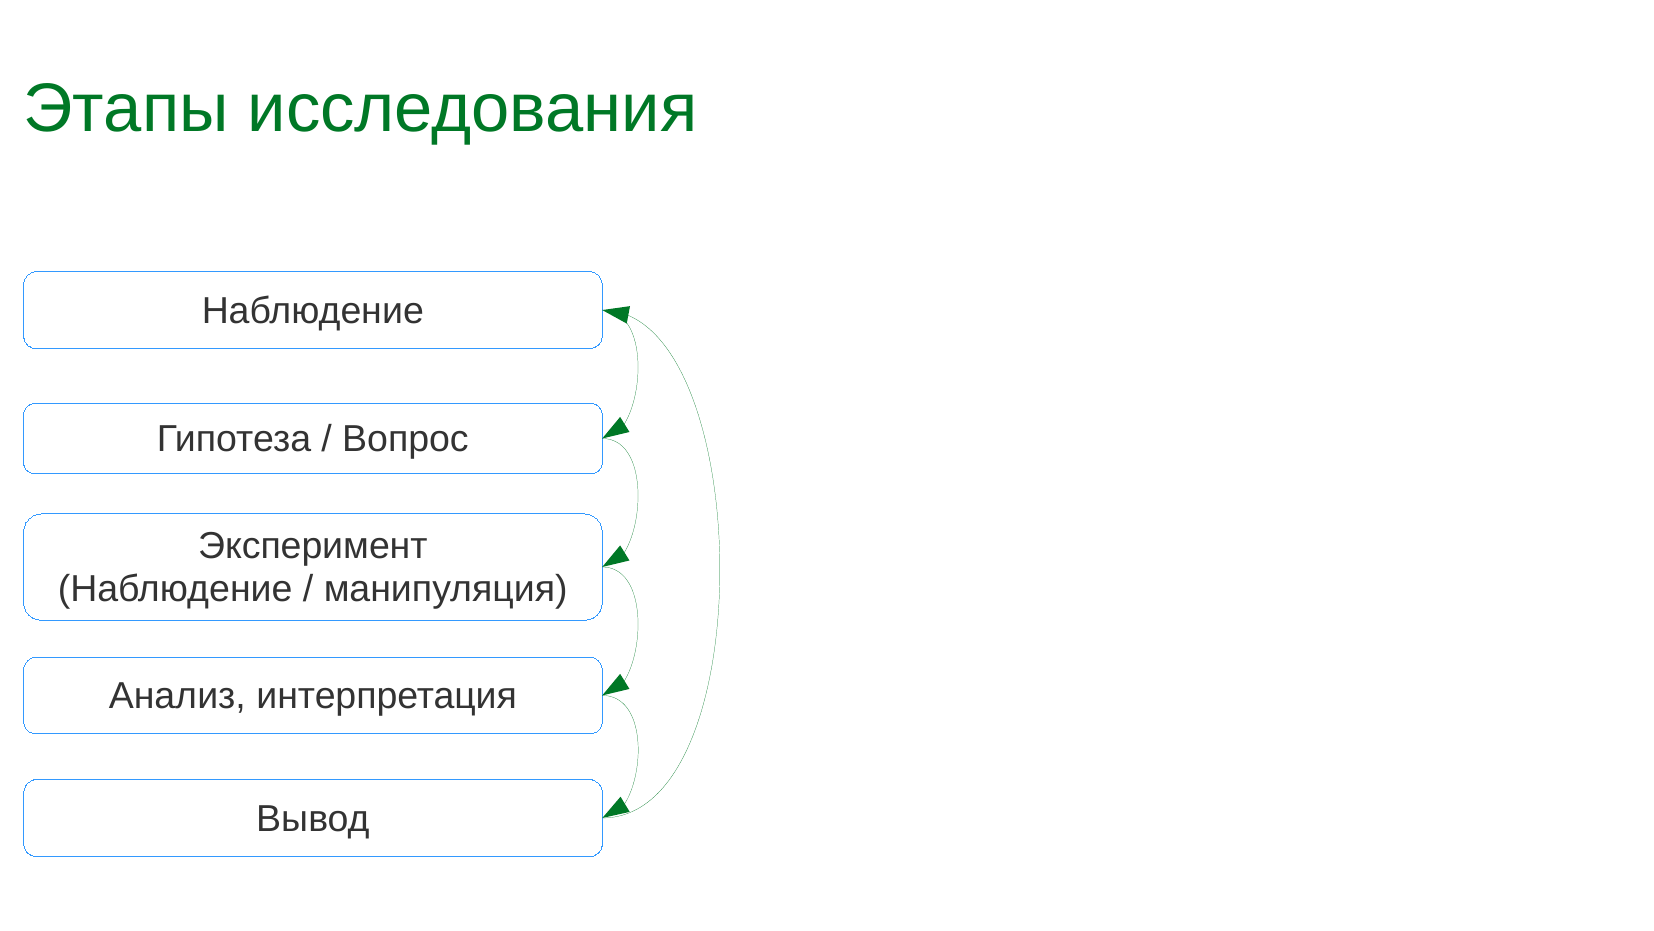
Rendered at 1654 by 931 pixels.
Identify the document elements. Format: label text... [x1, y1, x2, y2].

text_box Эксперимент (Наблюдение / манипуляция) [23, 513, 603, 621]
text_box Наблюдение [23, 271, 603, 349]
text_box Анализ, интерпретация [23, 657, 603, 734]
text_box Вывод [23, 779, 603, 857]
text_box Гипотеза / Вопрос [23, 403, 603, 474]
title Этапы исследования [23, 23, 1630, 193]
